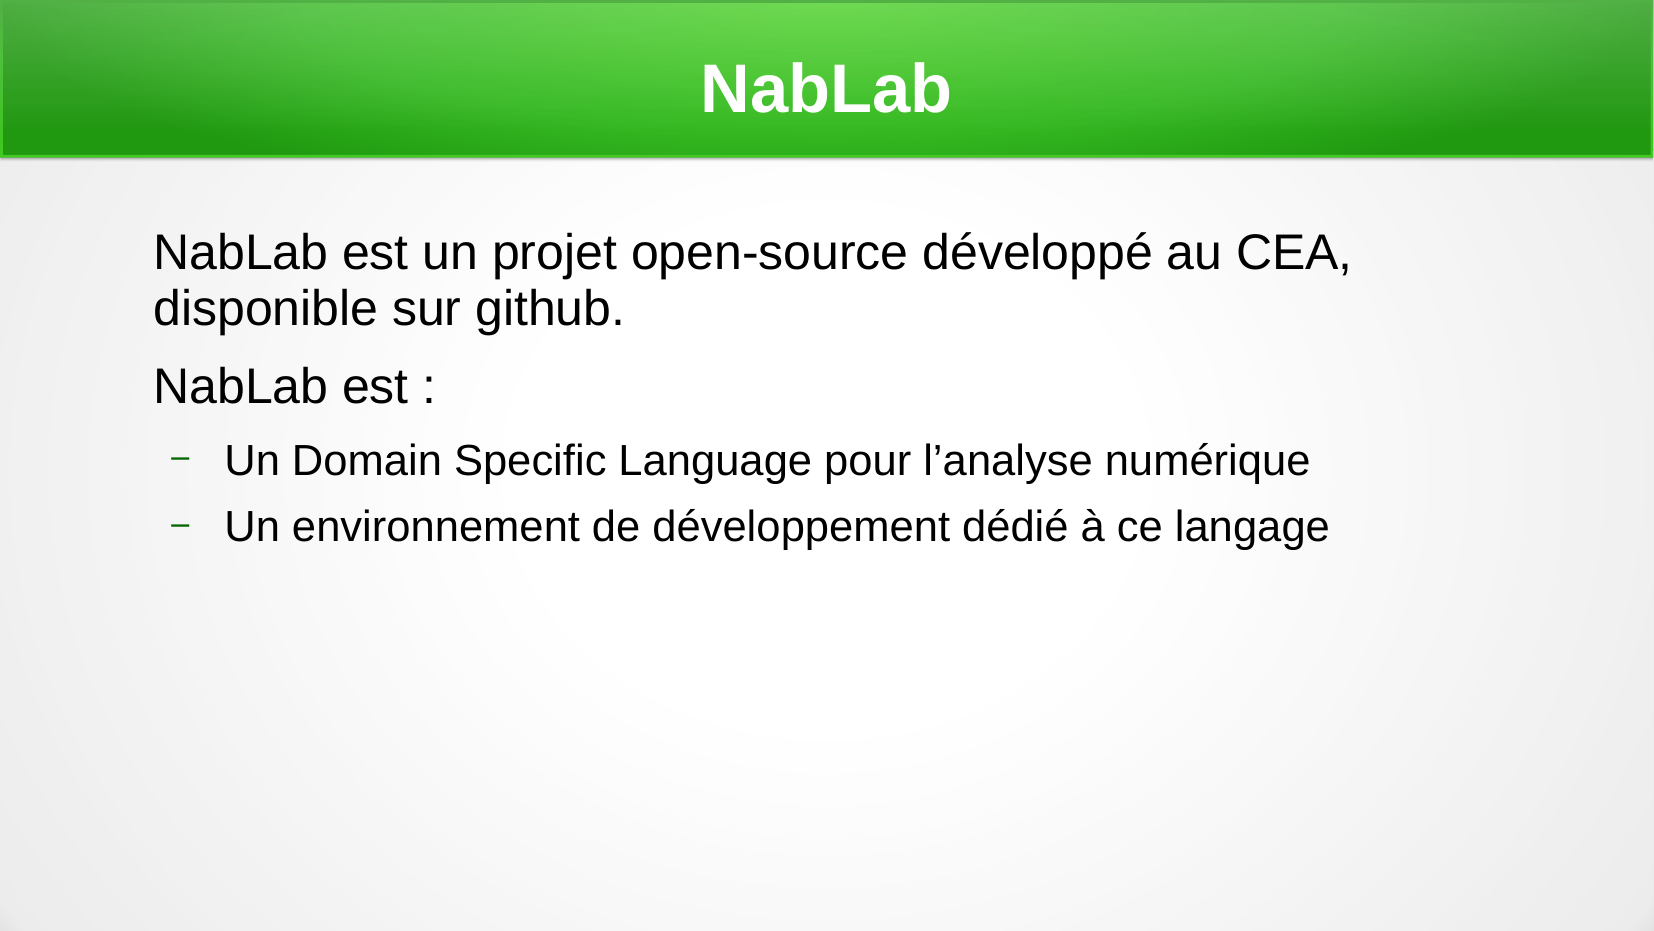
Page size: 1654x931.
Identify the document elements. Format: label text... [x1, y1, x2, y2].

list NabLab est un projet open-source développé au CEA, disponible sur github. NabLab est : Un Domain Specific Language pour l’analyse numérique Un environnement de développement dédié à ce langage [82, 224, 1571, 764]
title NabLab [82, 35, 1571, 142]
